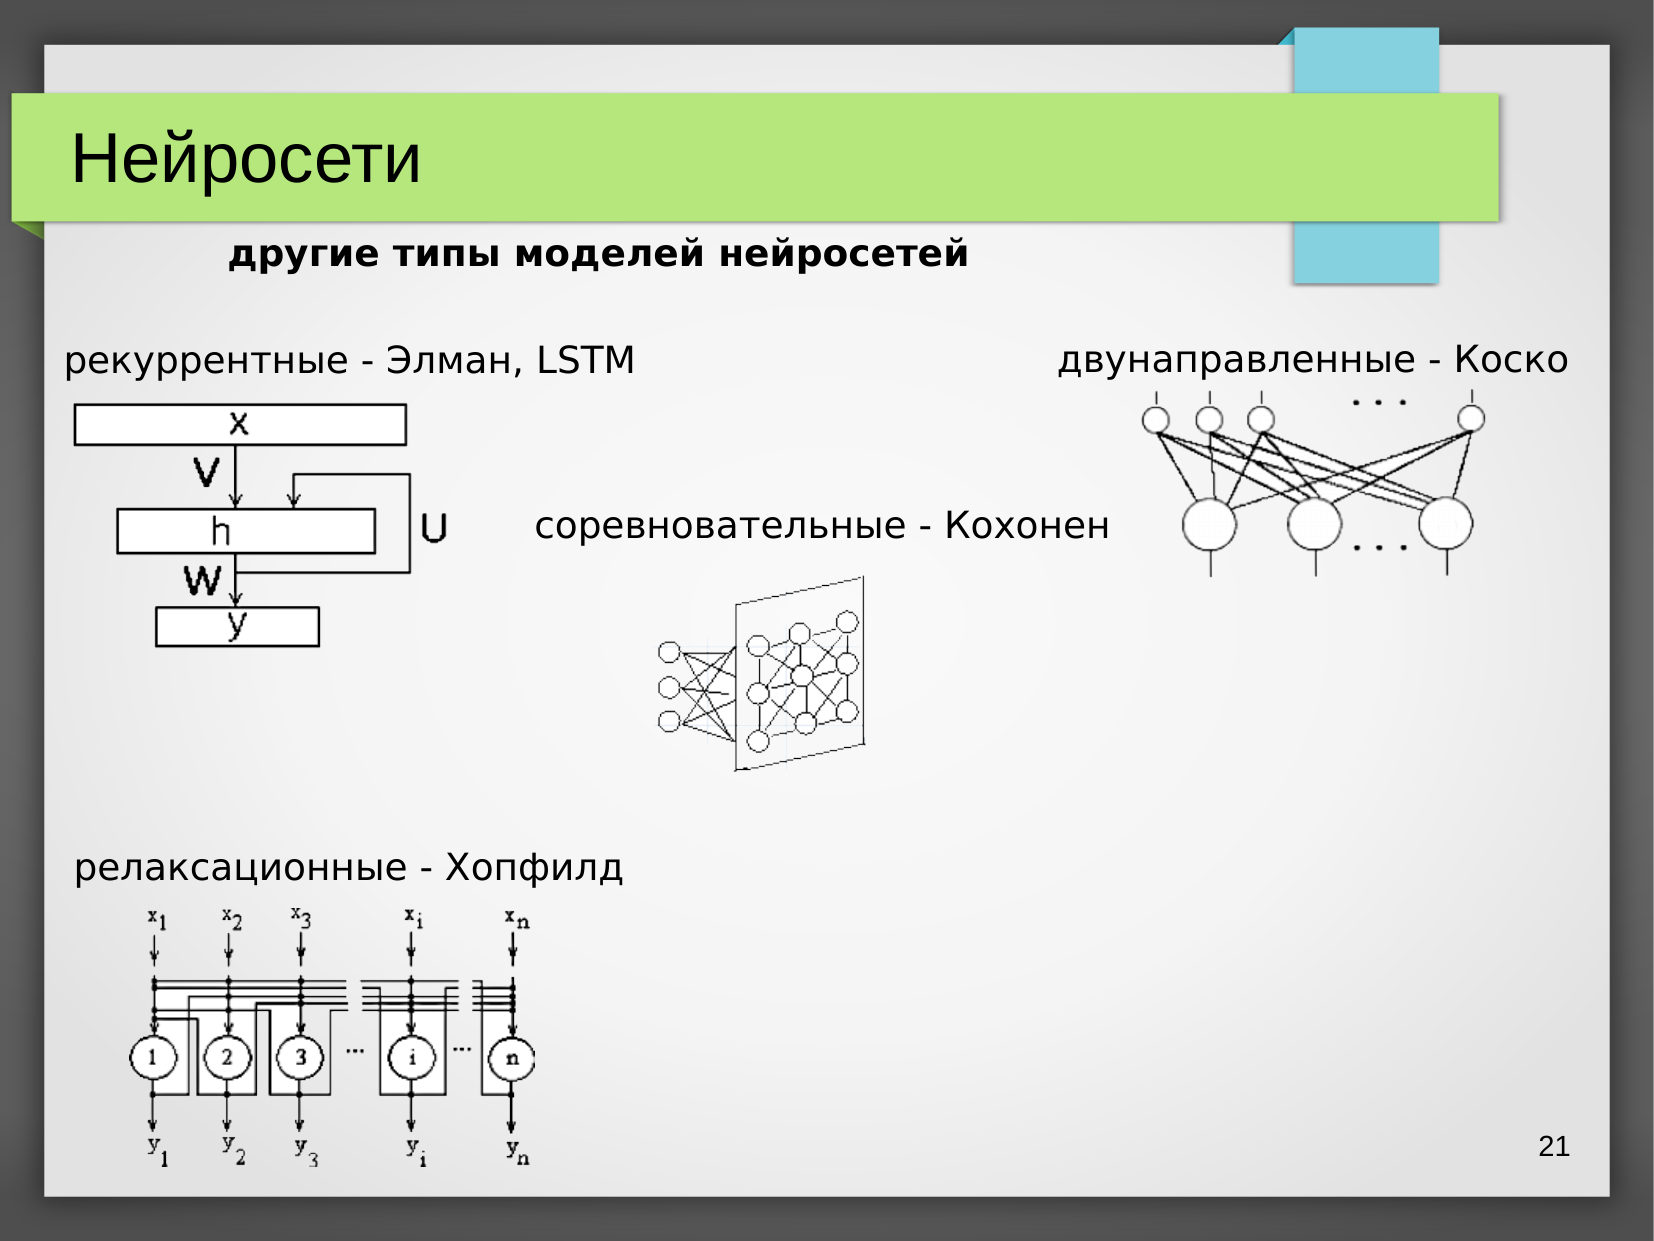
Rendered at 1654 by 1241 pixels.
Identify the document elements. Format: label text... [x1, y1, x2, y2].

text_box релаксационные - Хопфилд [58, 838, 697, 897]
text_box рекуррентные - Элман, LSTM [48, 331, 674, 390]
picture [0, 0, 1654, 1241]
text_box соревновательные - Кохонен [519, 496, 1146, 556]
title Нейросети [70, 118, 1205, 199]
text_box двунаправленные - Коско [1042, 330, 1595, 390]
text_box другие типы моделей нейросетей [212, 224, 1252, 283]
